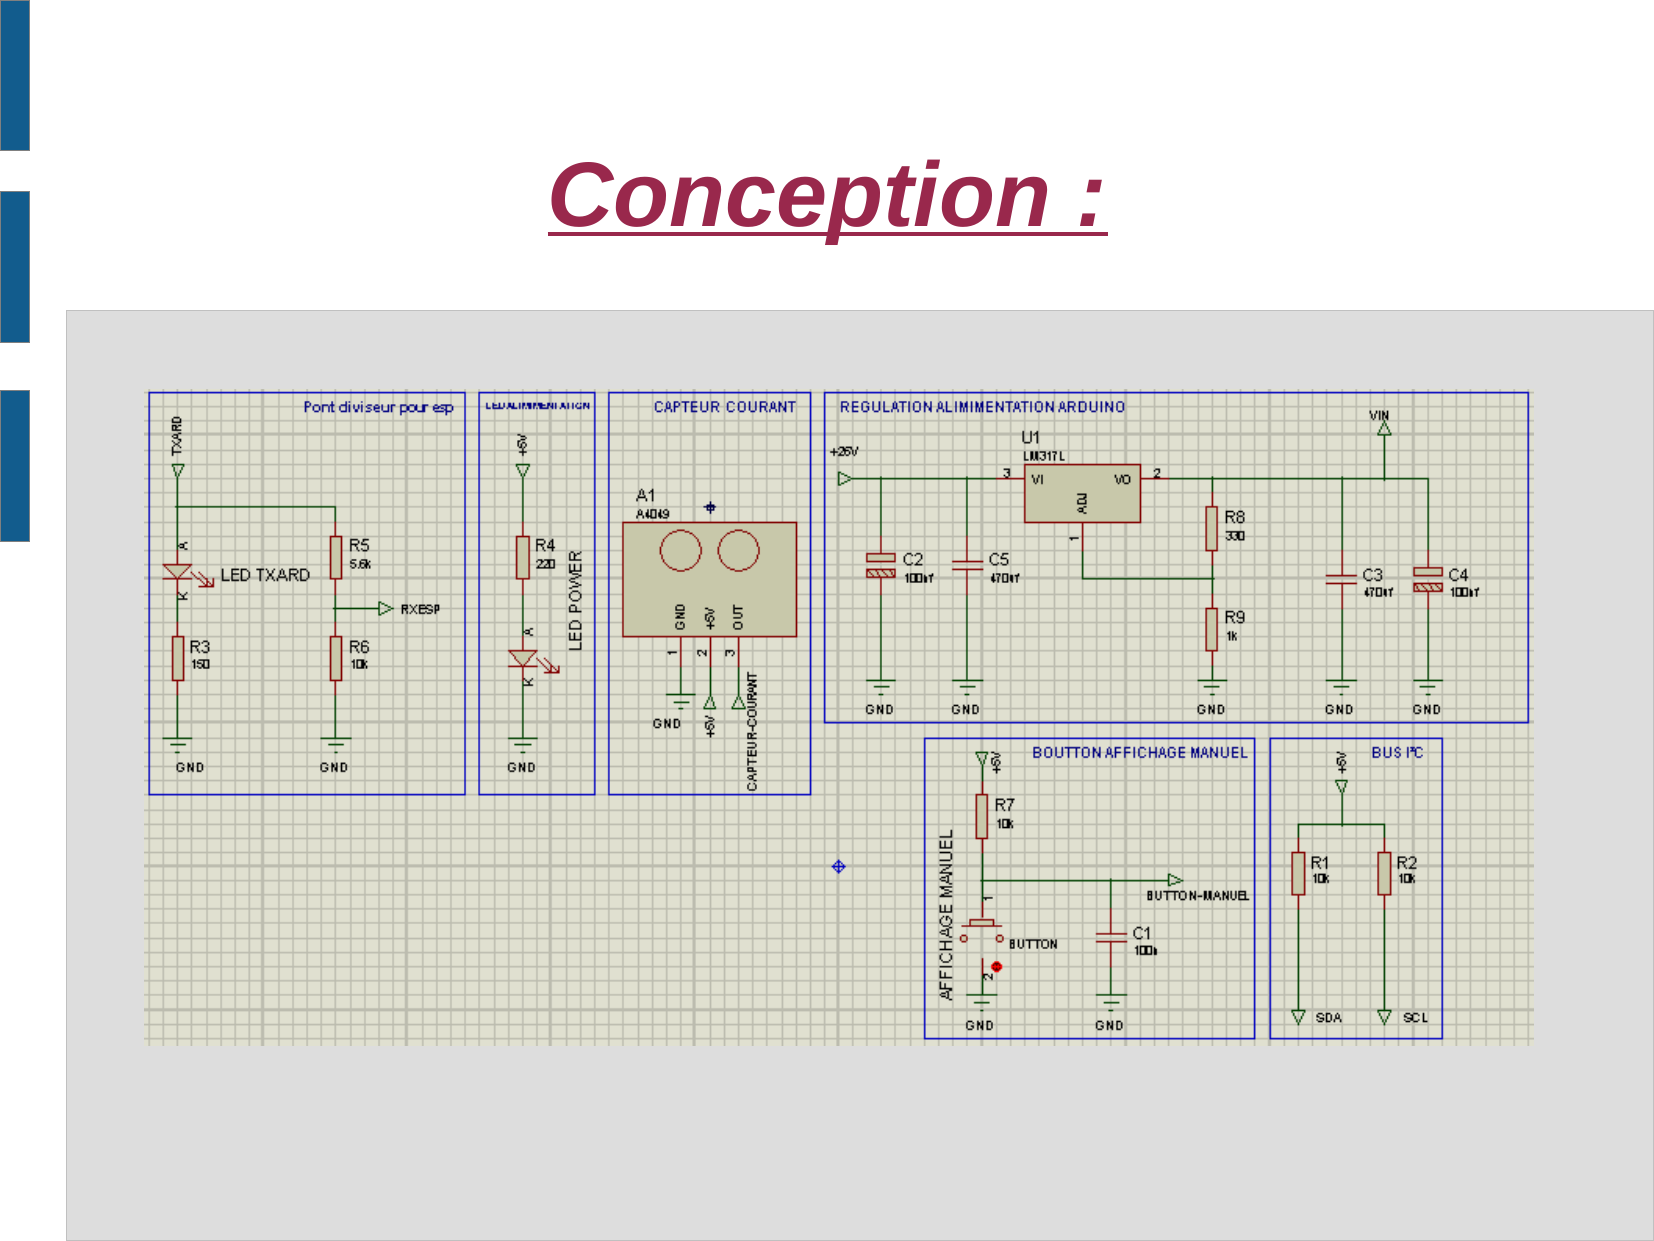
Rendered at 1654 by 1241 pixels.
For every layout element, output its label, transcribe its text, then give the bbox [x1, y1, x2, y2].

picture [144, 389, 1534, 1046]
title Conception : [121, 91, 1534, 299]
